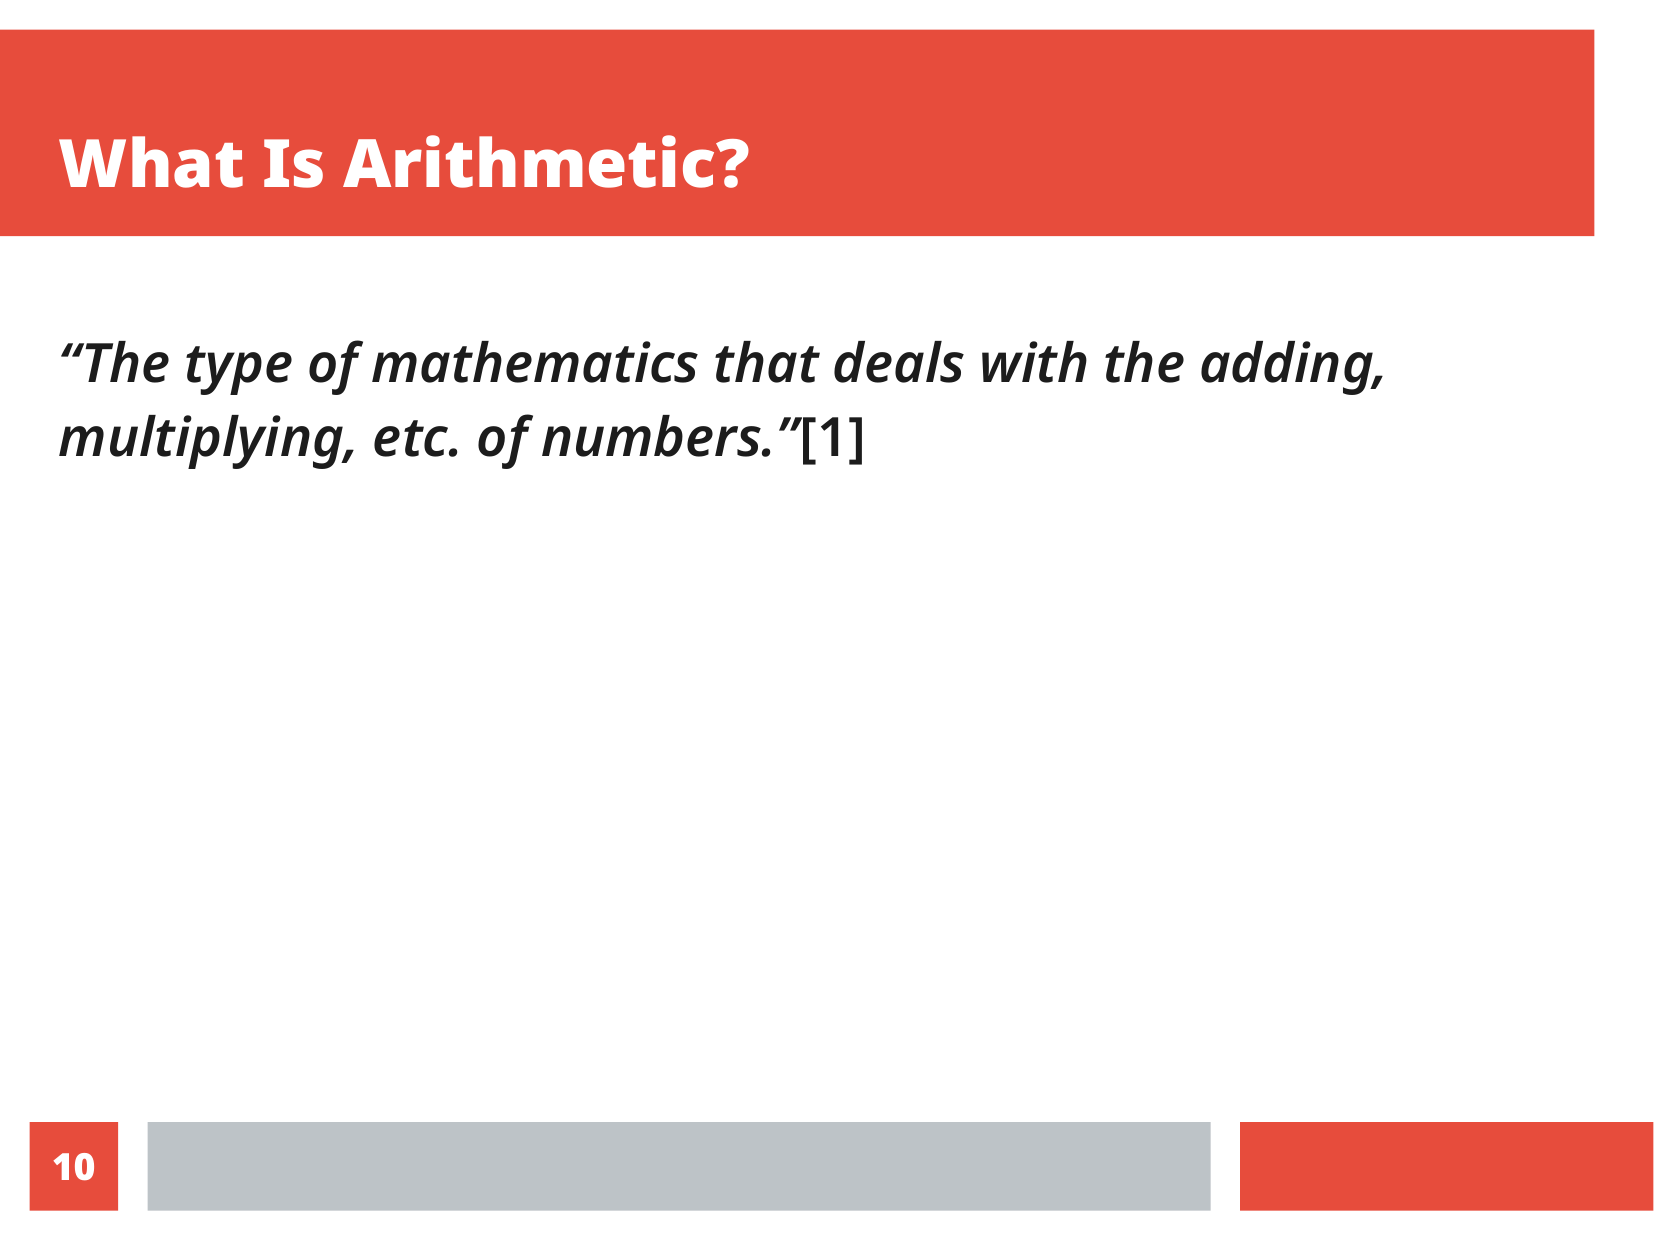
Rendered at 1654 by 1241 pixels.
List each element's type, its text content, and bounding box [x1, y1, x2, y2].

title What Is Arithmetic? [59, 59, 1595, 207]
list “The type of mathematics that deals with the adding, multiplying, etc. of numbers.”[1] [59, 324, 1565, 1093]
